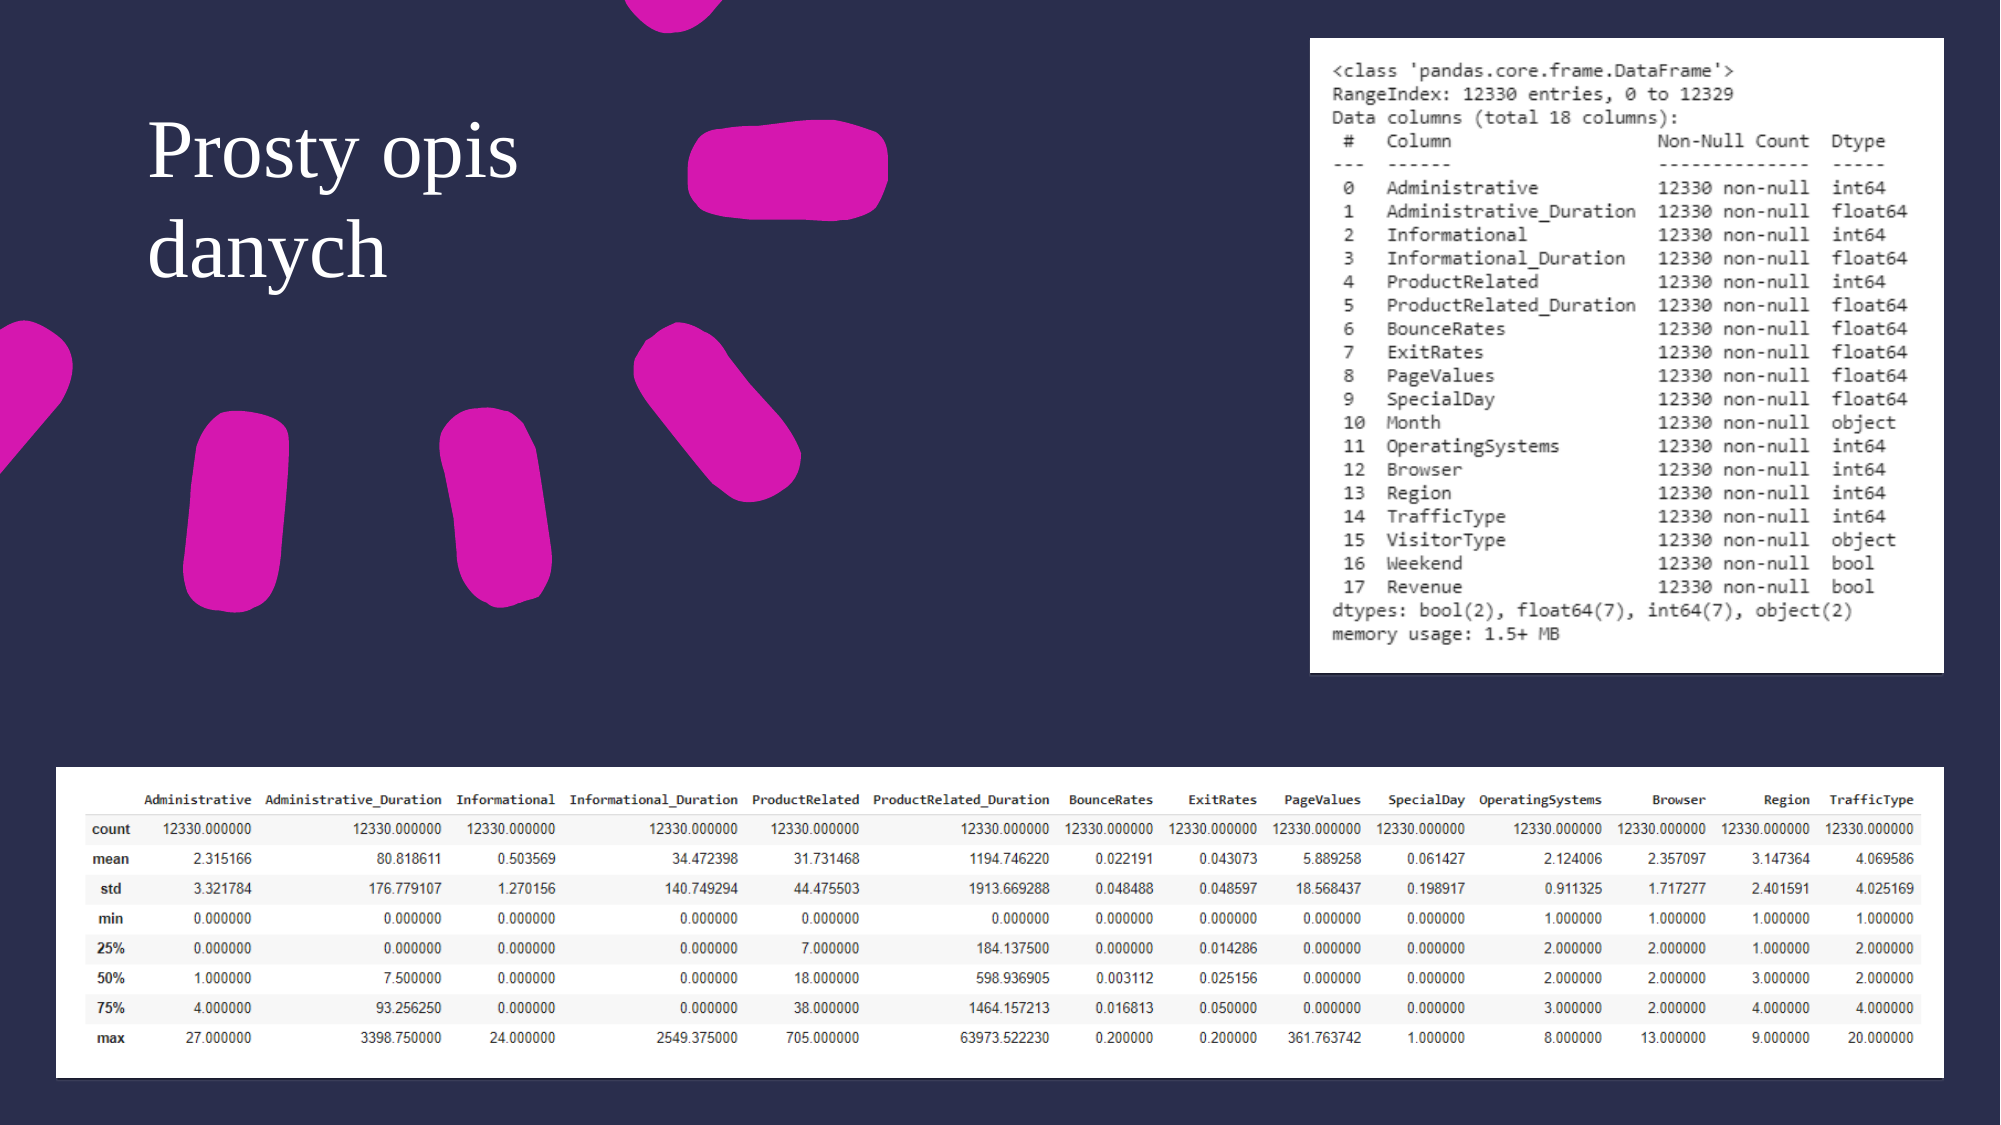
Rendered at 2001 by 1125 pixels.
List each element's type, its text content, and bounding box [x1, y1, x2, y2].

text_box [0, 0, 2000, 1125]
picture [70, 781, 1930, 1064]
title Prosty opis danych [147, 94, 656, 337]
picture [1324, 52, 1930, 659]
